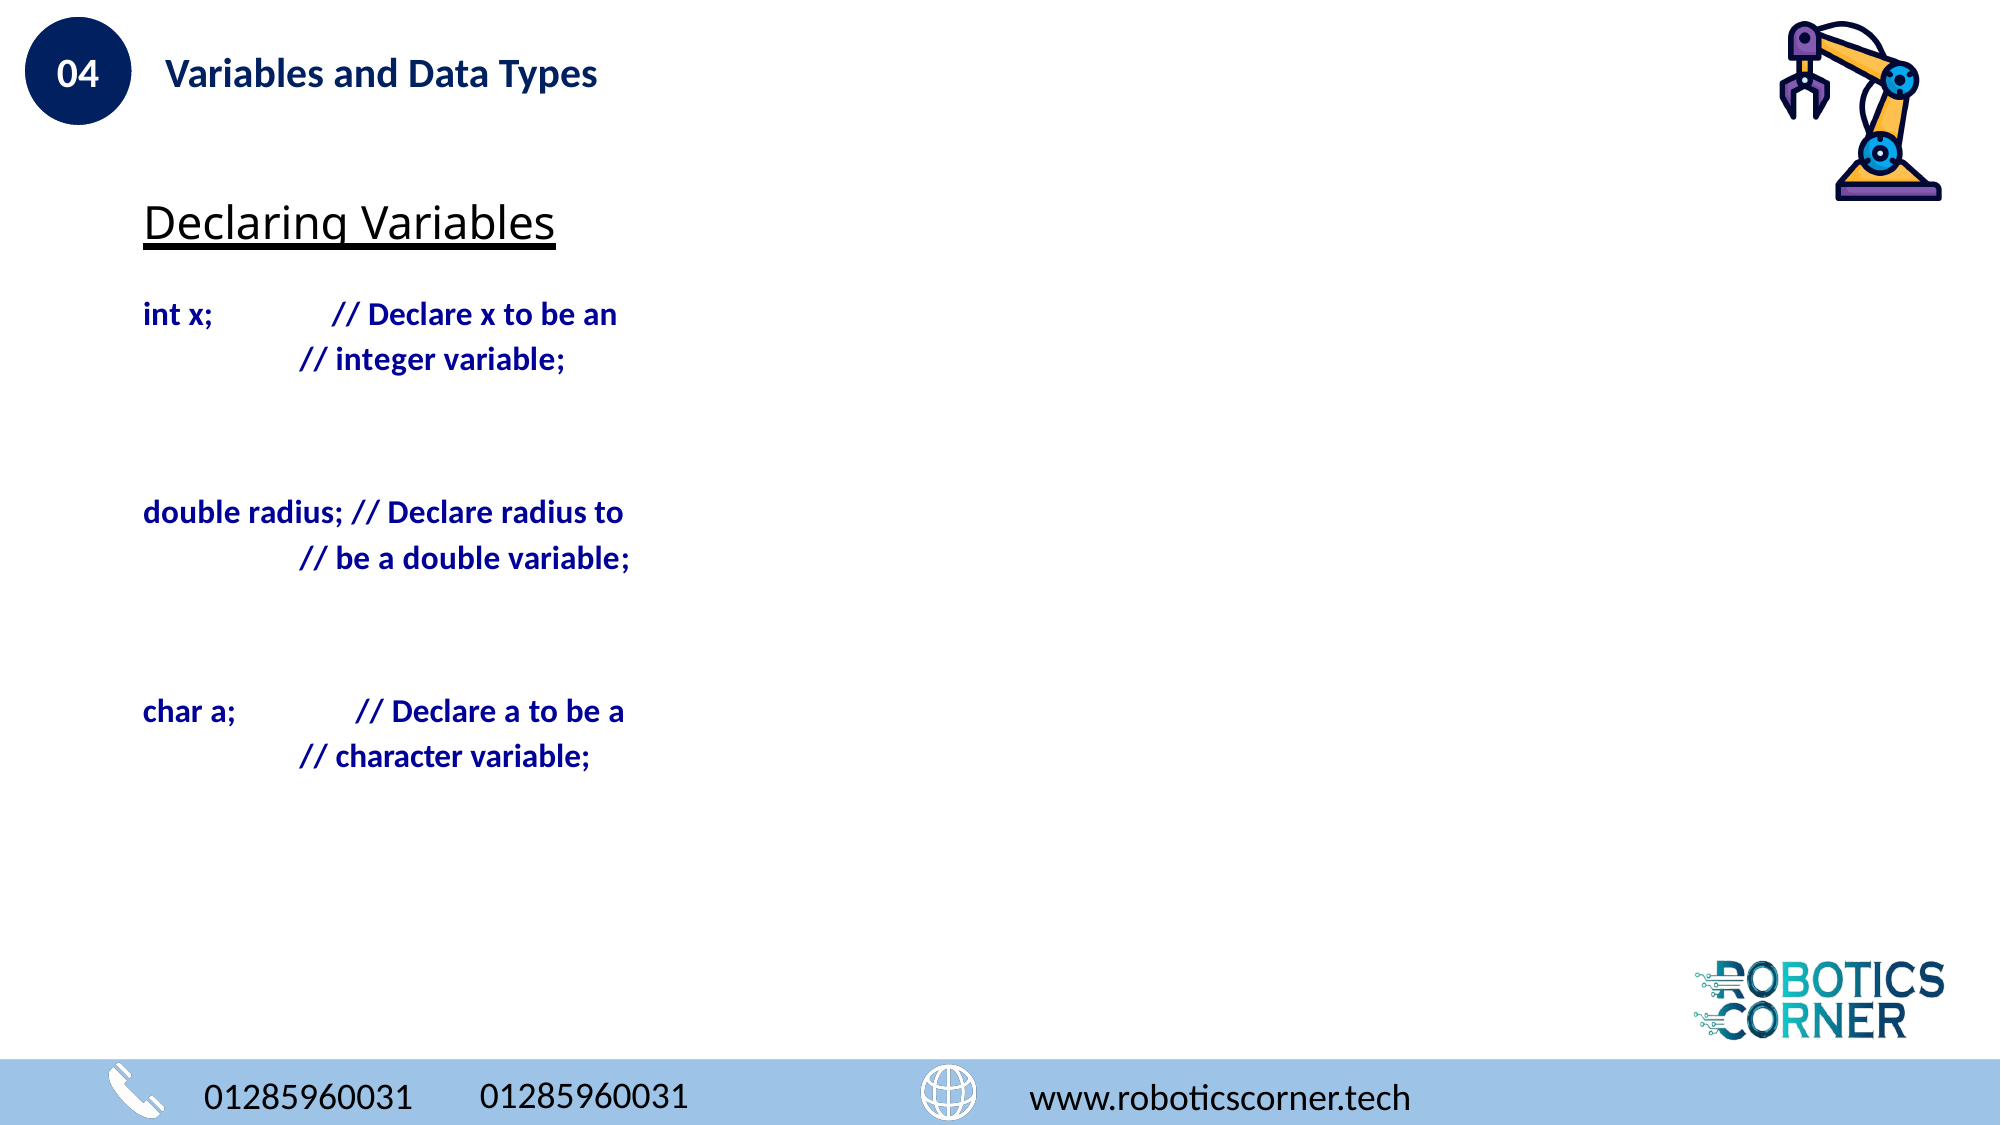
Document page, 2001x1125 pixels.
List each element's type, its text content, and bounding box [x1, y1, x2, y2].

title Declaring Variables [140, 124, 826, 315]
text_box // Declare a to be a // character variable; [297, 681, 727, 774]
text_box char a; [140, 686, 275, 729]
text_box [0, 1059, 915, 1125]
text_box Variables and Data Types [150, 38, 697, 103]
picture [915, 1059, 981, 1125]
text_box [981, 1059, 2000, 1125]
text_box www.roboticscorner.tech [1014, 1065, 1531, 1125]
text_box int x; [140, 289, 241, 333]
picture [103, 1057, 170, 1124]
picture [1680, 859, 1953, 1059]
text_box 01285960031 [189, 1064, 495, 1125]
picture [1771, 21, 1950, 201]
text_box 04 [22, 14, 134, 128]
text_box // Declare x to be an // integer variable; [297, 285, 727, 378]
text_box 01285960031 [465, 1063, 811, 1124]
text_box double radius; // Declare radius to // be a double variable; [140, 481, 801, 577]
